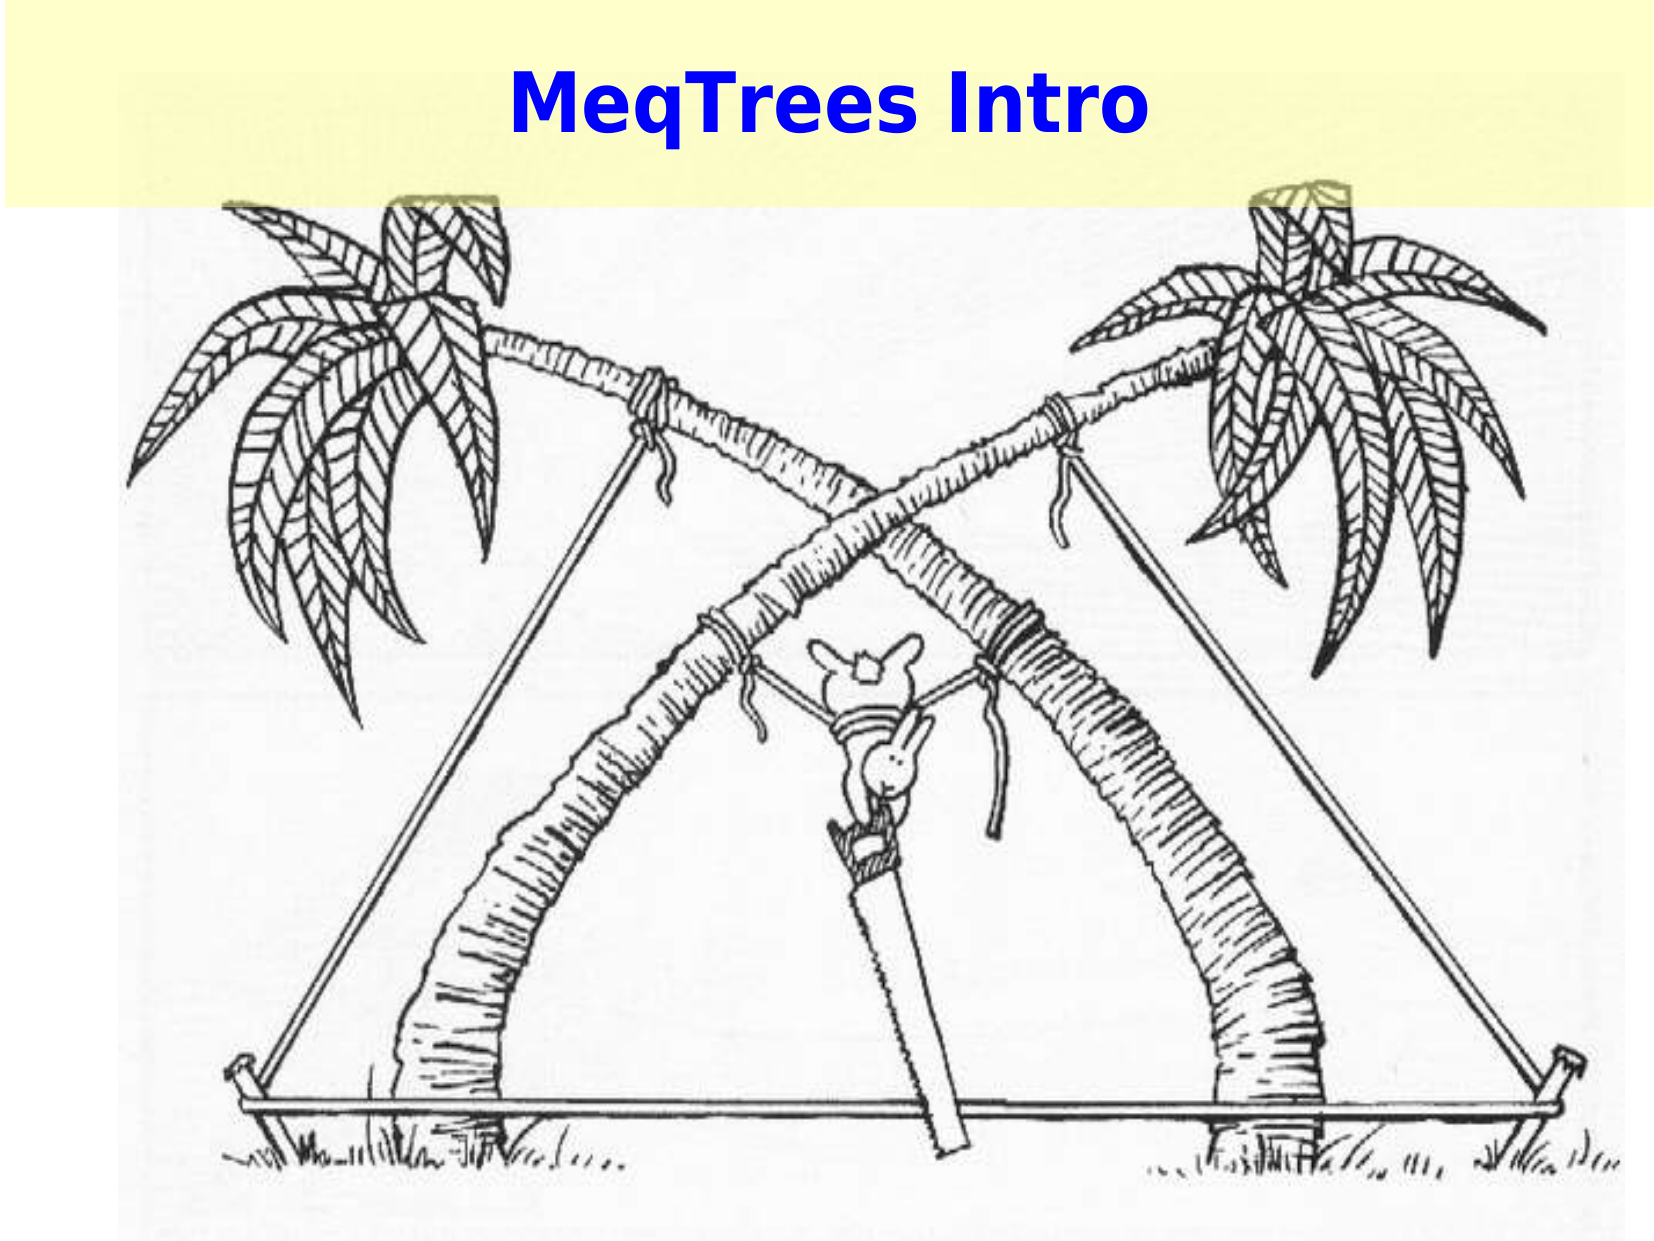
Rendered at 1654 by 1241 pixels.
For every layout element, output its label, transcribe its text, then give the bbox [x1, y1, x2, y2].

picture [118, 208, 1625, 1241]
title MeqTrees Intro [5, 0, 1654, 208]
